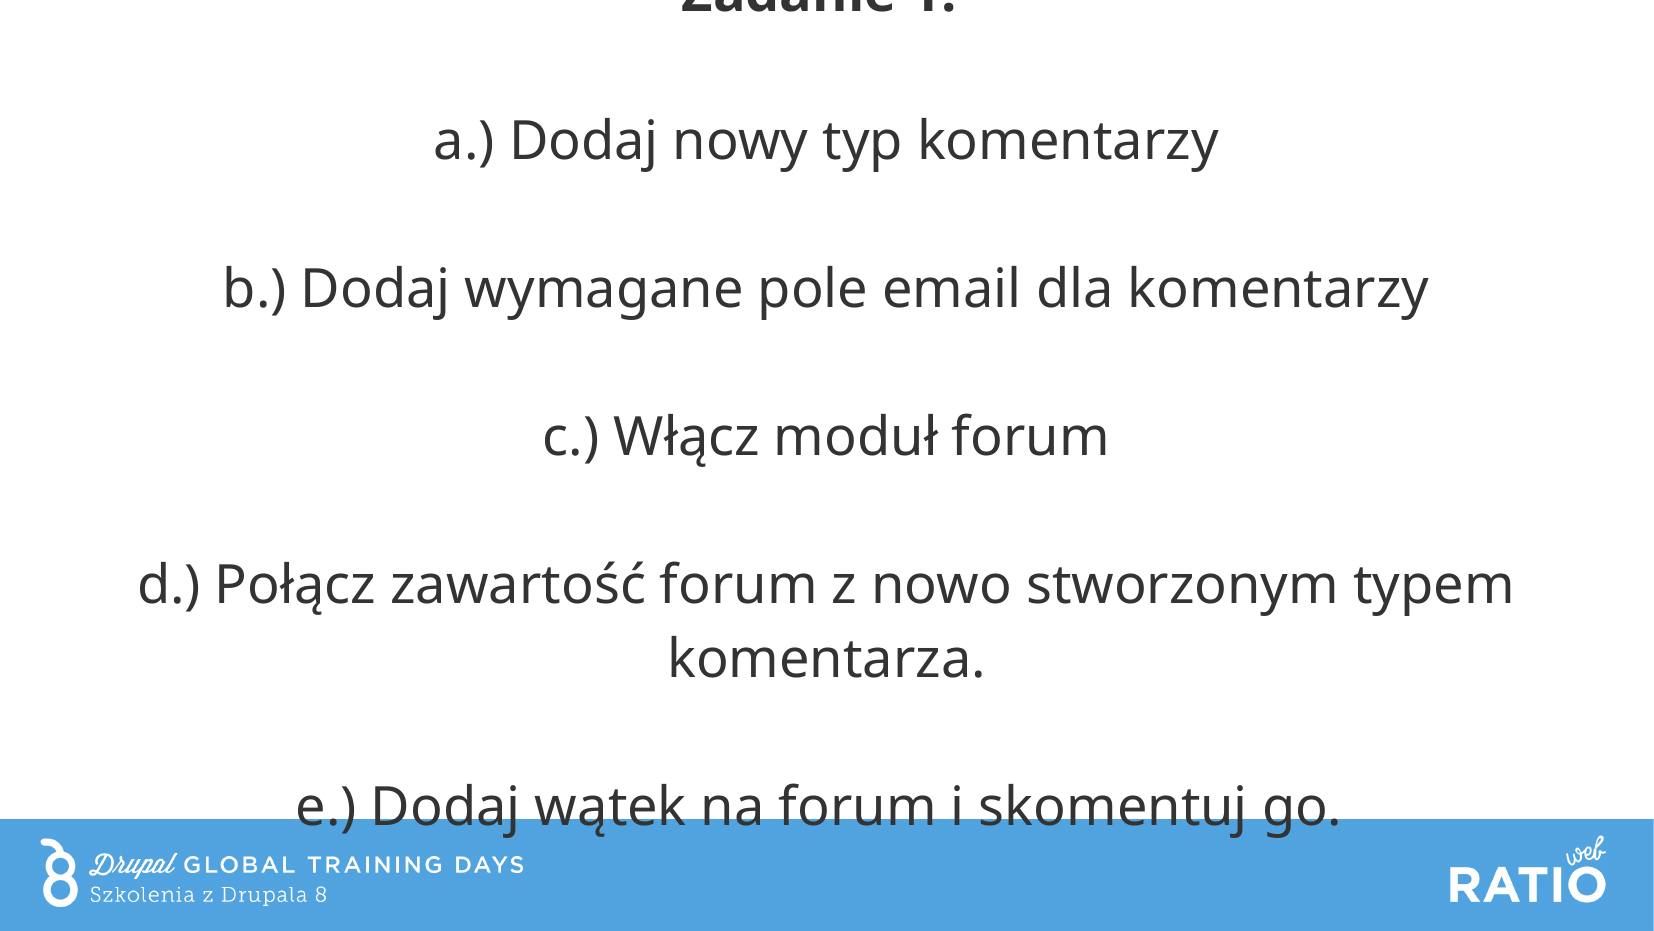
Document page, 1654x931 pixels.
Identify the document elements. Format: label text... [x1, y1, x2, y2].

subtitle Zadanie 1. a.) Dodaj nowy typ komentarzy b.) Dodaj wymagane pole email dla komentarzy c.) Włącz moduł forum d.) Połącz zawartość forum z nowo stworzonym typem komentarza. e.) Dodaj wątek na forum i skomentuj go. [82, 29, 1571, 765]
picture [0, 0, 1654, 931]
picture [756, 0, 767, 5]
picture [790, 0, 800, 6]
picture [724, 0, 734, 6]
